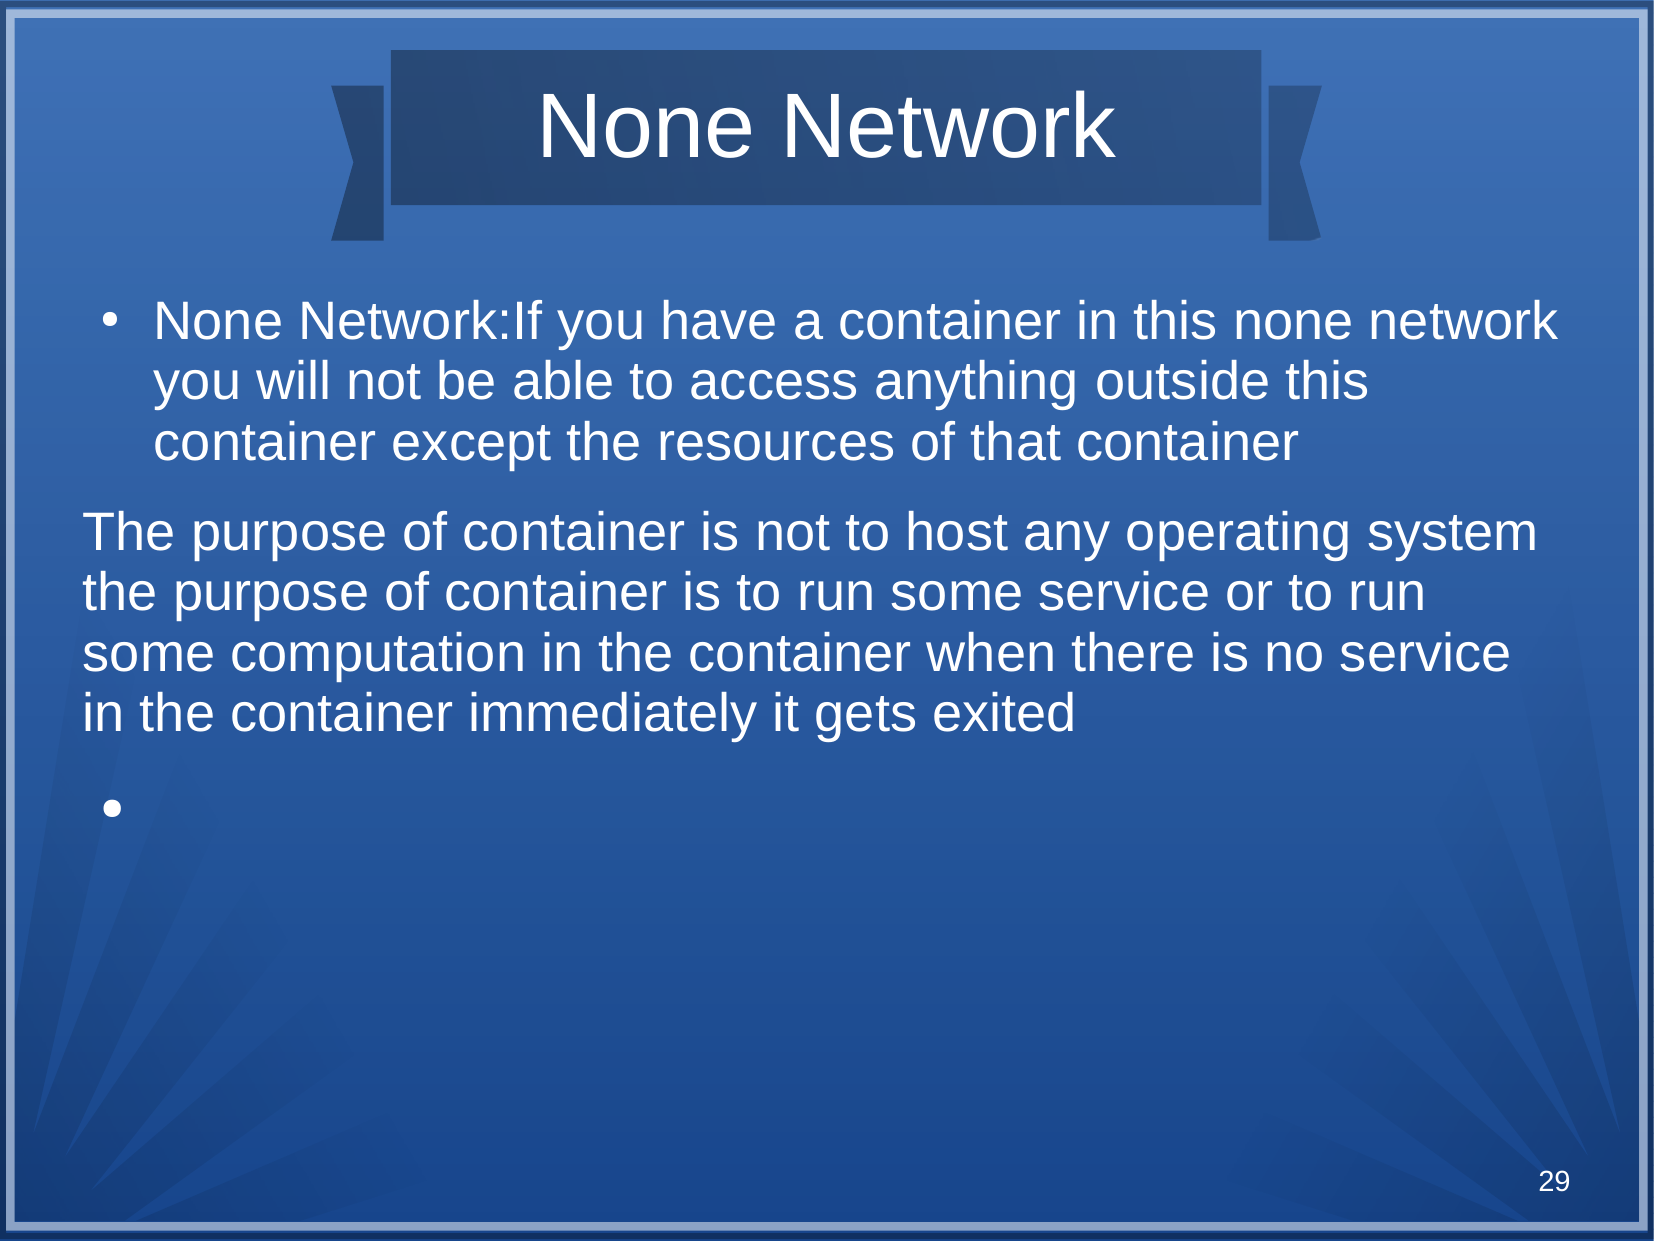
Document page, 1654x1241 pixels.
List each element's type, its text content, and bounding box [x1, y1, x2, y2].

list None Network:If you have a container in this none network you will not be able to access anything outside this container except the resources of that container The purpose of container is not to host any operating system the purpose of container is to run some service or to run some computation in the container when there is no service in the container immediately it gets exited [82, 290, 1571, 1010]
title None Network [389, 47, 1264, 205]
